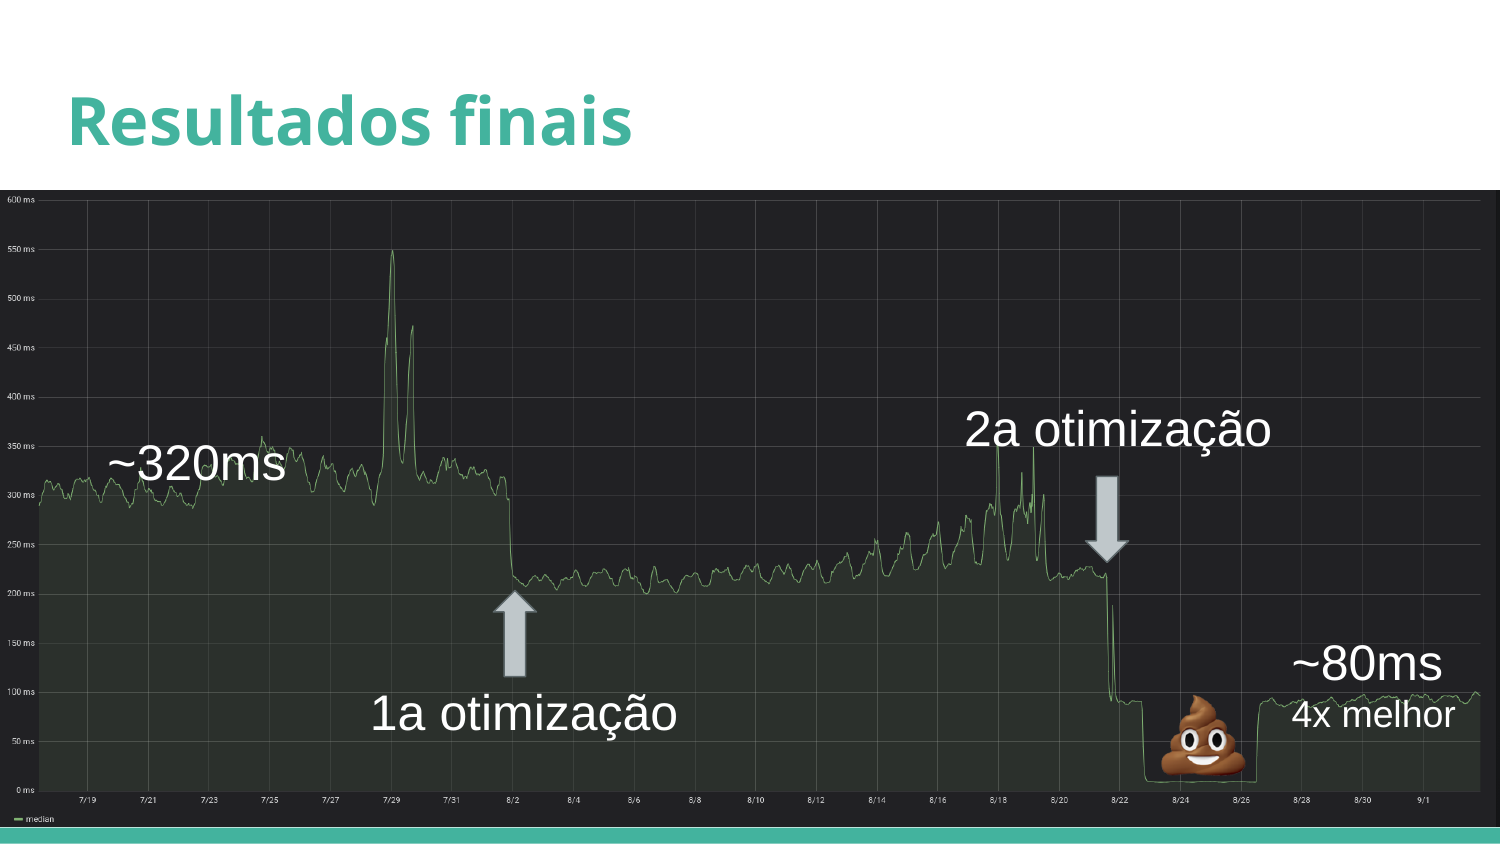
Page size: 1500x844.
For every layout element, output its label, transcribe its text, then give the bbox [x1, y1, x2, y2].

text_box [493, 590, 537, 665]
text_box ~80ms 4x melhor [1276, 615, 1474, 723]
text_box [1085, 490, 1129, 563]
text_box 2a otimização [949, 381, 1346, 490]
picture [0, 190, 1500, 827]
text_box ~320ms [92, 415, 489, 523]
title Resultados finais [51, 64, 1449, 167]
text_box 1a otimização [354, 665, 752, 773]
